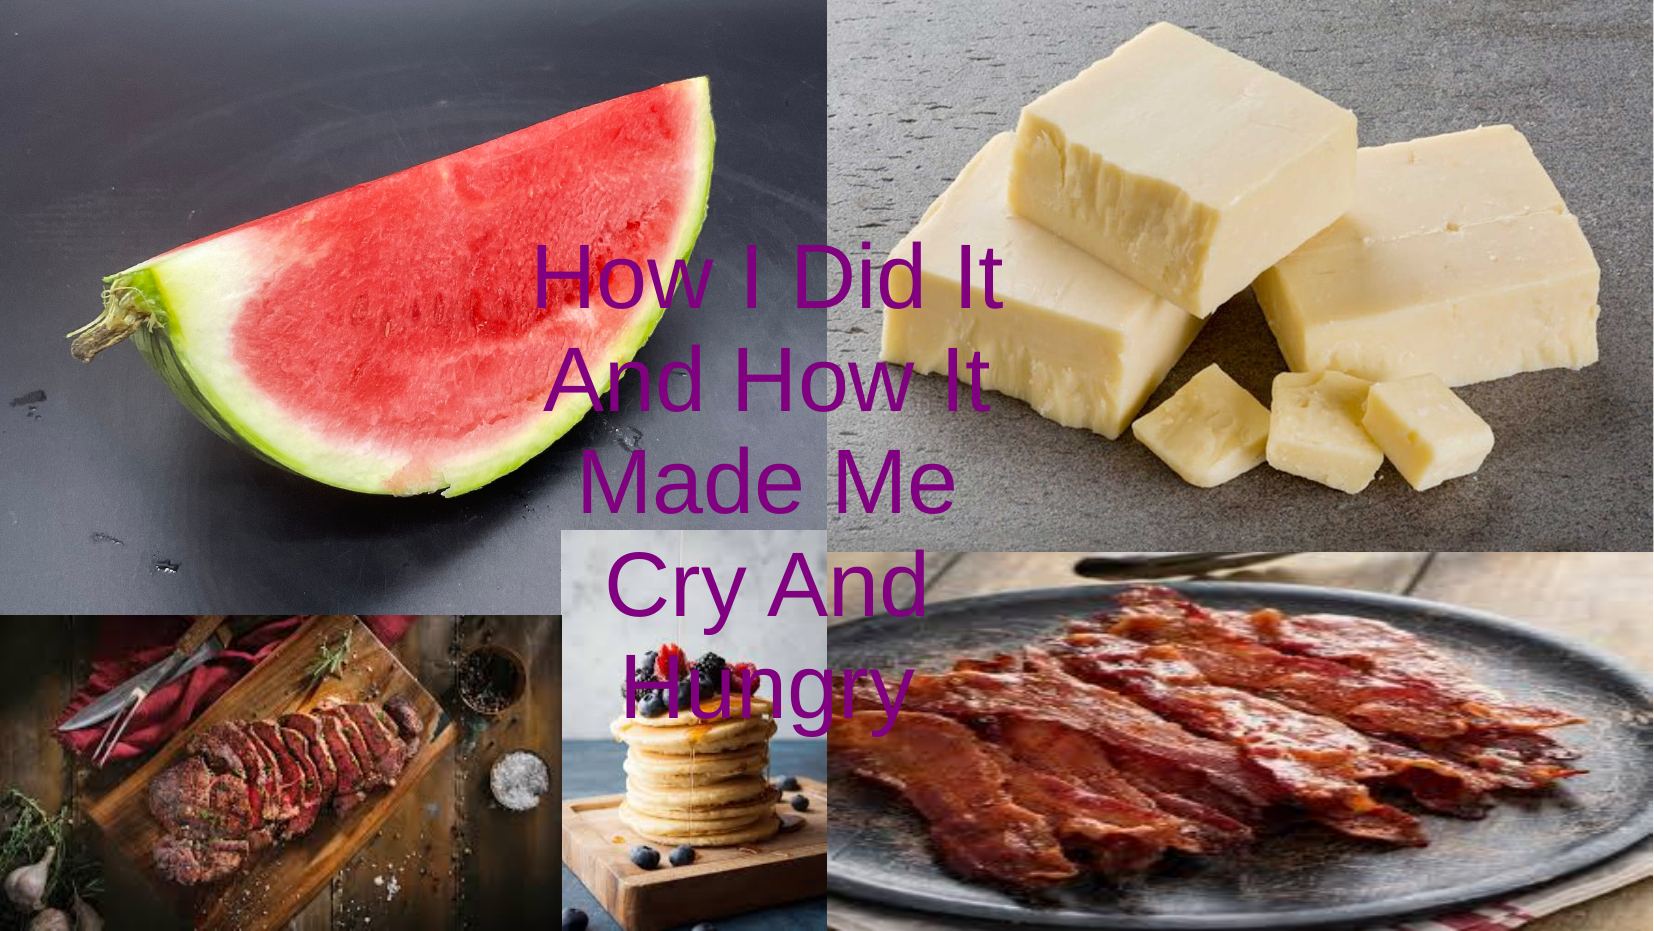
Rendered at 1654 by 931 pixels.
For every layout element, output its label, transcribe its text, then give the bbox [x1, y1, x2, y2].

picture [0, 0, 1654, 931]
title How I Did It And How It Made Me Cry And Hungry [501, 225, 1034, 739]
